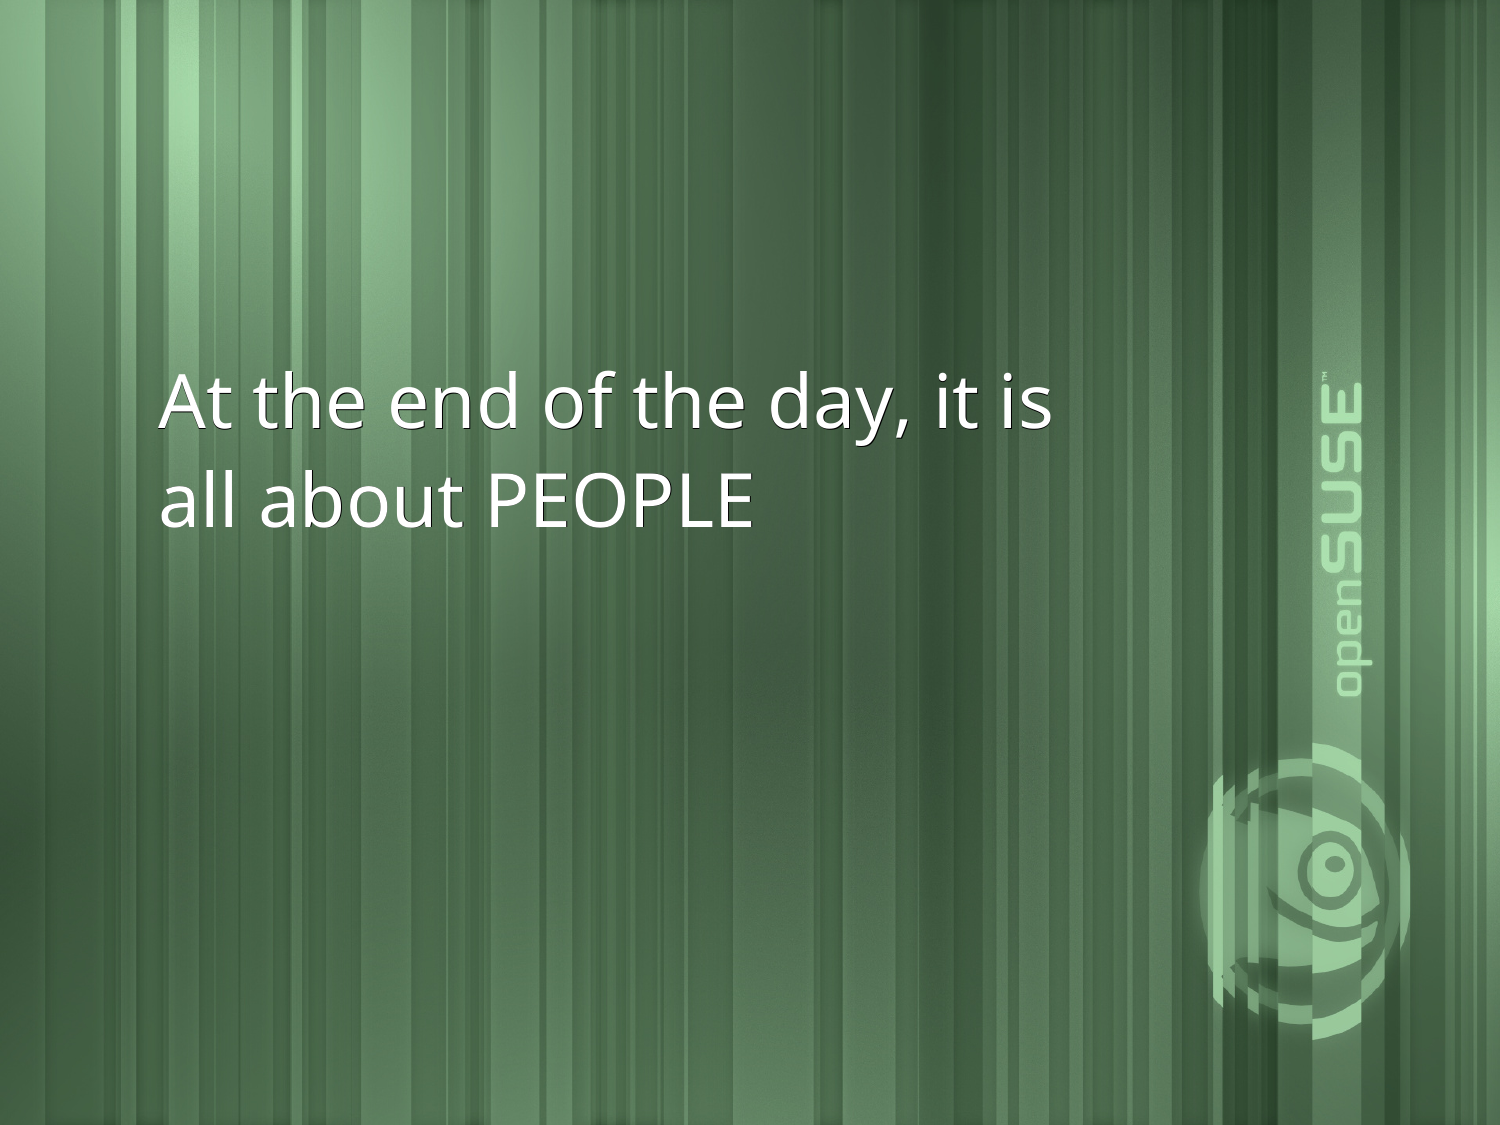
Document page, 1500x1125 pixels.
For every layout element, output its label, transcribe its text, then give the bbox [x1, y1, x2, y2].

picture [0, 0, 1500, 1125]
title At the end of the day, it is all about PEOPLE [158, 161, 1123, 736]
